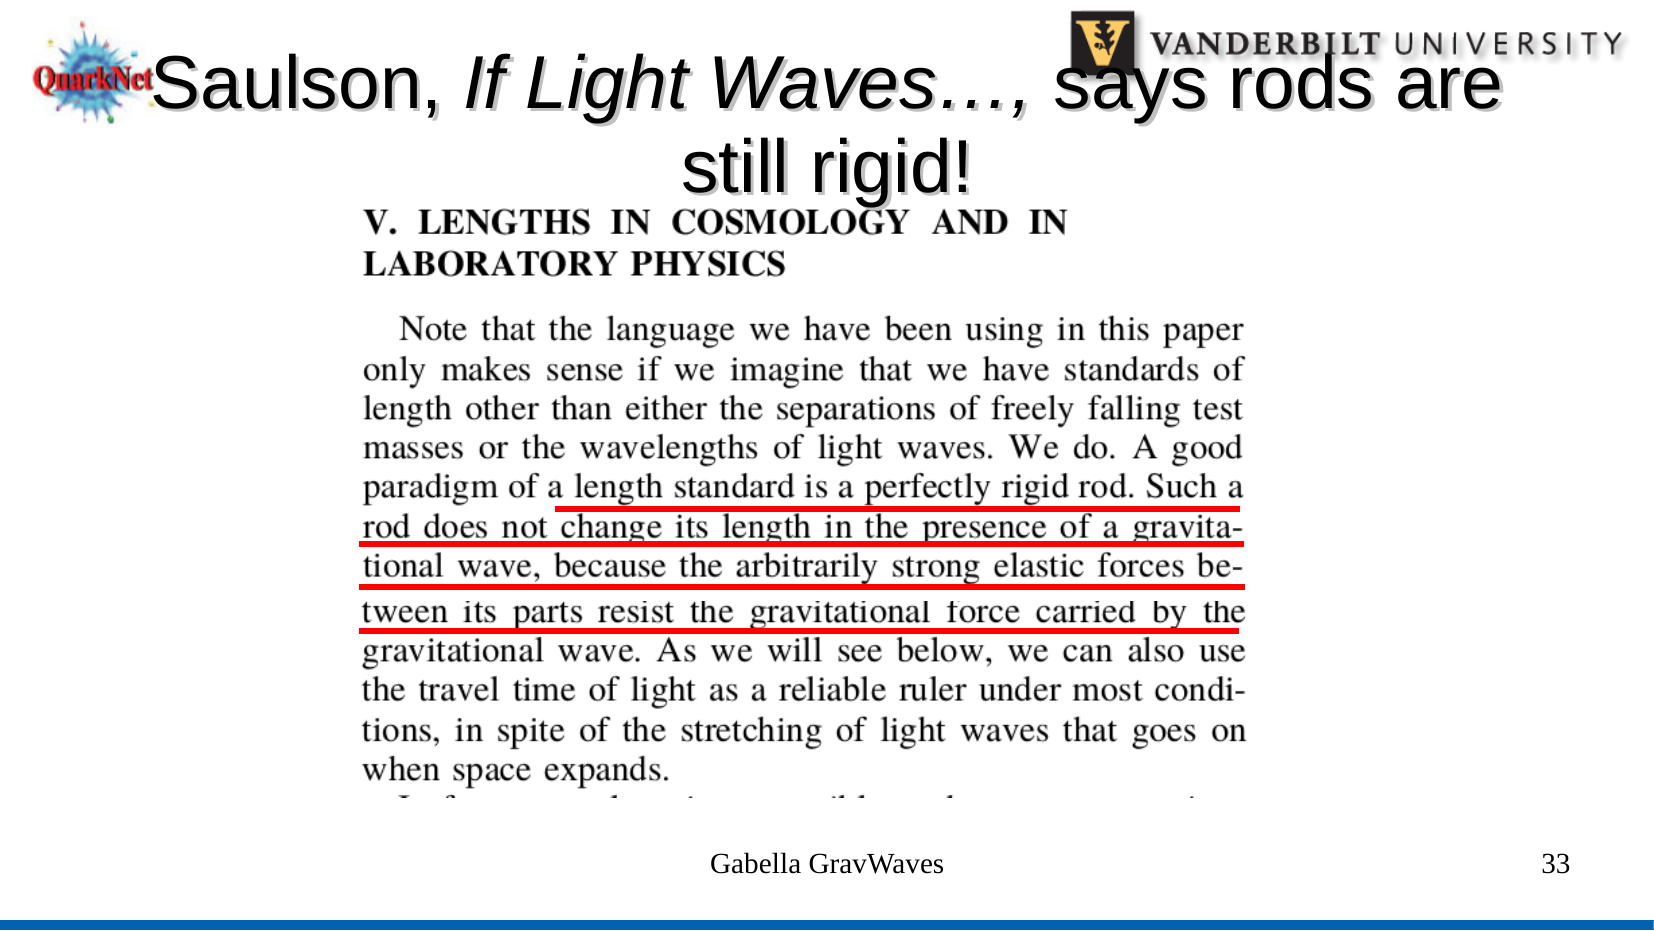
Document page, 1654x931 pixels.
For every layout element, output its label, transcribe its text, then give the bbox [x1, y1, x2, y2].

picture [19, 16, 166, 135]
picture [1067, 8, 1637, 91]
title Saulson, If Light Waves…, says rods are still rigid! [121, 40, 1534, 209]
picture [359, 209, 1260, 798]
